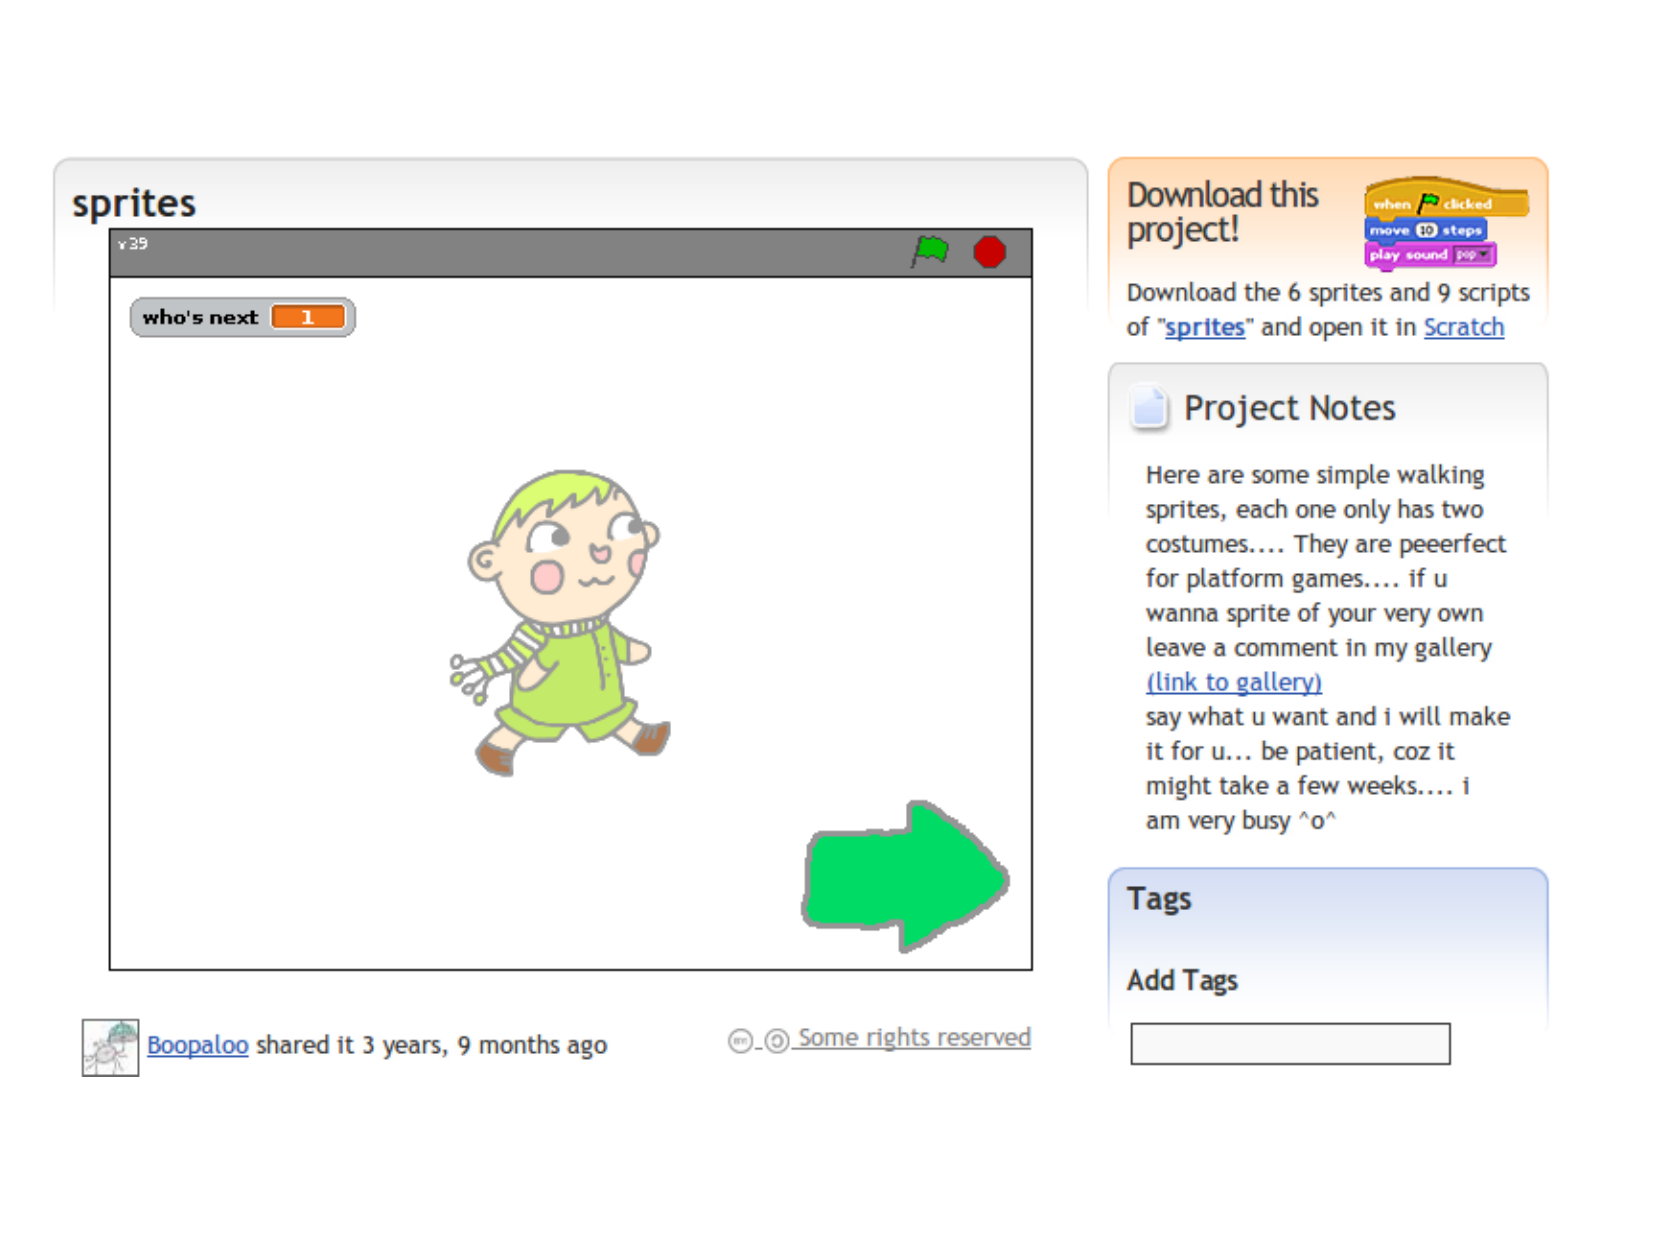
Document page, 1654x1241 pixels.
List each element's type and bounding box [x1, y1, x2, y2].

picture [44, 144, 1578, 1077]
